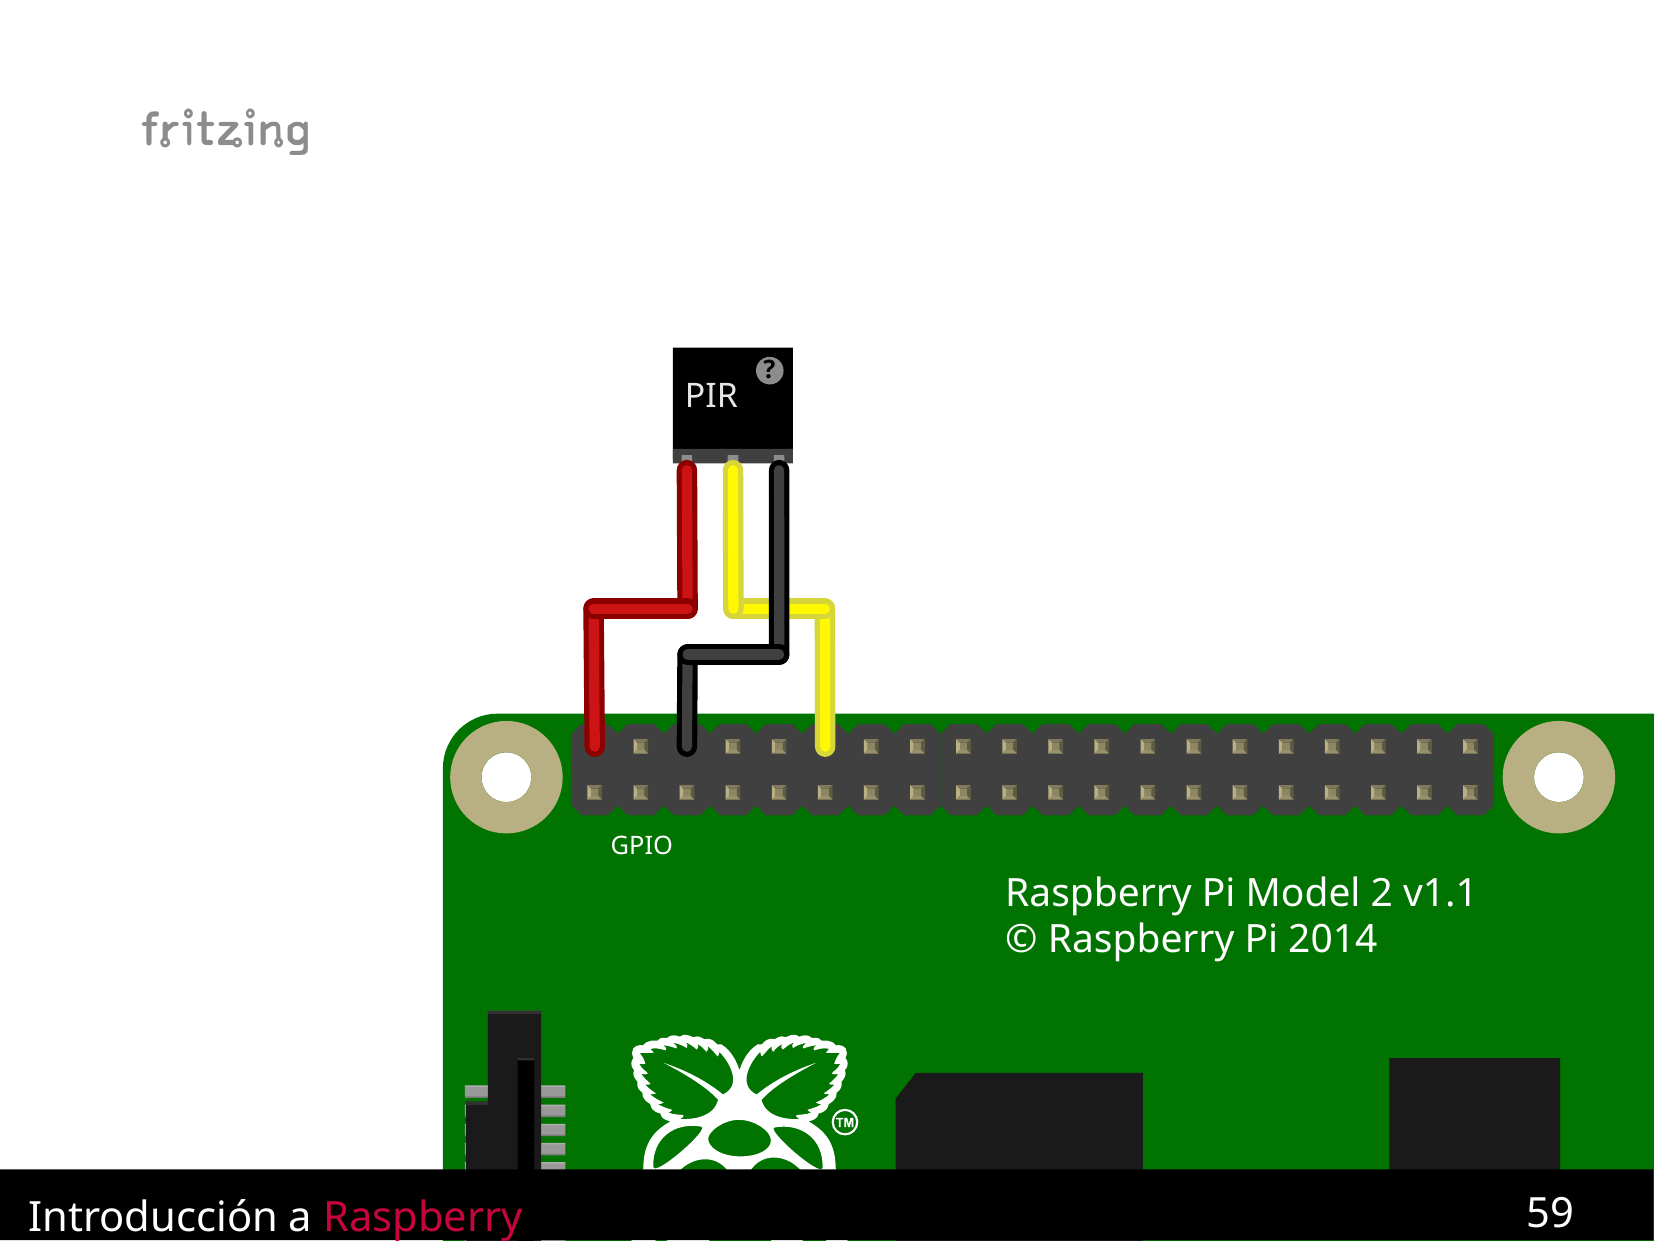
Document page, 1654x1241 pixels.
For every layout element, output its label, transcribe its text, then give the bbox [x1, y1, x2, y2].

picture [442, 347, 1654, 1169]
picture [129, 94, 308, 155]
text_box [0, 0, 1654, 1241]
text_box Introducción a Raspberry Pi [13, 1179, 556, 1241]
text_box <number> [1521, 1175, 1654, 1241]
